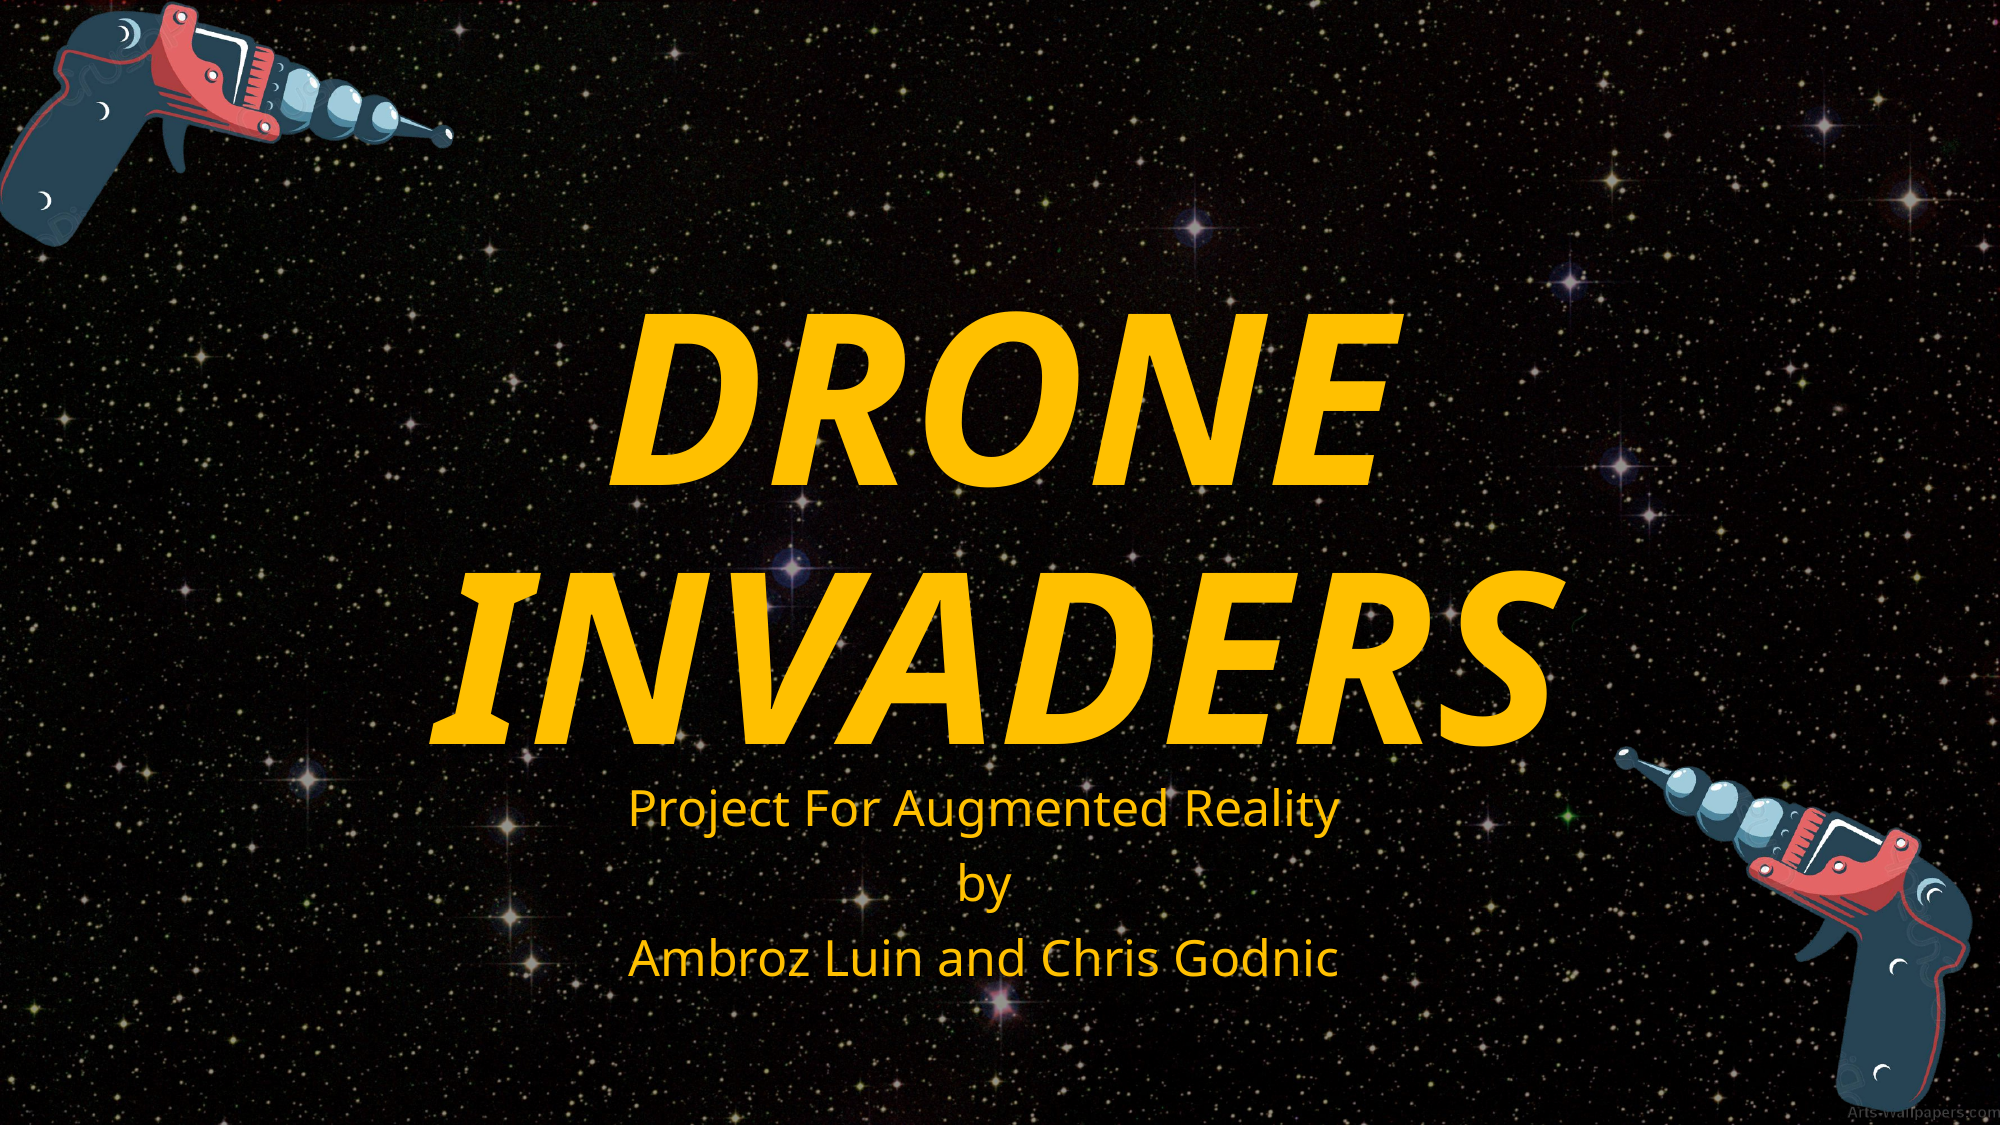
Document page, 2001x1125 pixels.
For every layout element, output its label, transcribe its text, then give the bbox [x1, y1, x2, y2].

subtitle Project For Augmented Reality by Ambroz Luin and Chris Godnic [233, 775, 1734, 1048]
title DRONE INVADERS [249, 271, 1750, 664]
